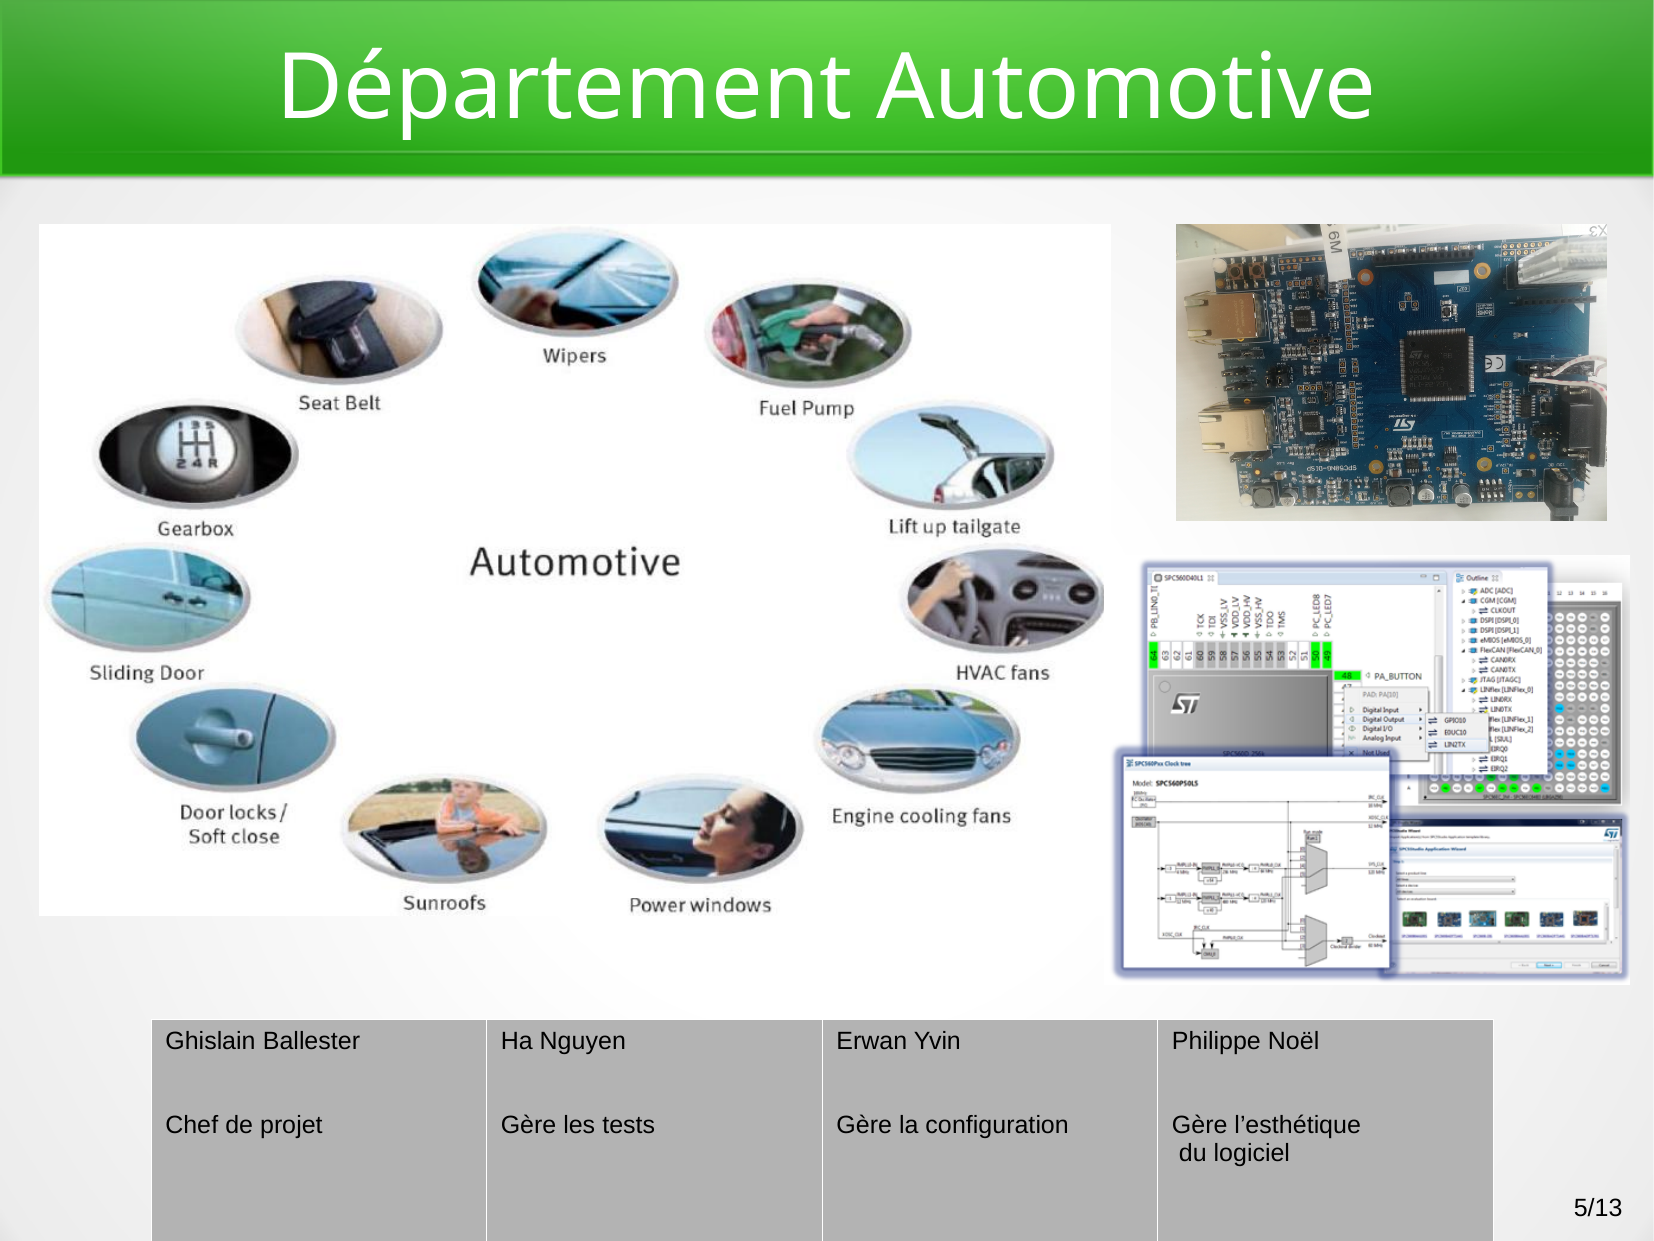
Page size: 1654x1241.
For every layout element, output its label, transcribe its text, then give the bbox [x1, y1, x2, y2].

table_header Ghislain Ballester Chef de projet [152, 1020, 486, 1241]
chart [1176, 224, 1607, 521]
table_header Philippe Noël Gère l’esthétique du logiciel [1158, 1020, 1493, 1241]
text_box 5/13 [1559, 1186, 1654, 1229]
table_header Erwan Yvin Gère la configuration [823, 1020, 1157, 1241]
table_header Ha Nguyen Gère les tests [487, 1020, 822, 1241]
title Département Automotive [82, 11, 1571, 154]
picture [0, 0, 1654, 1241]
